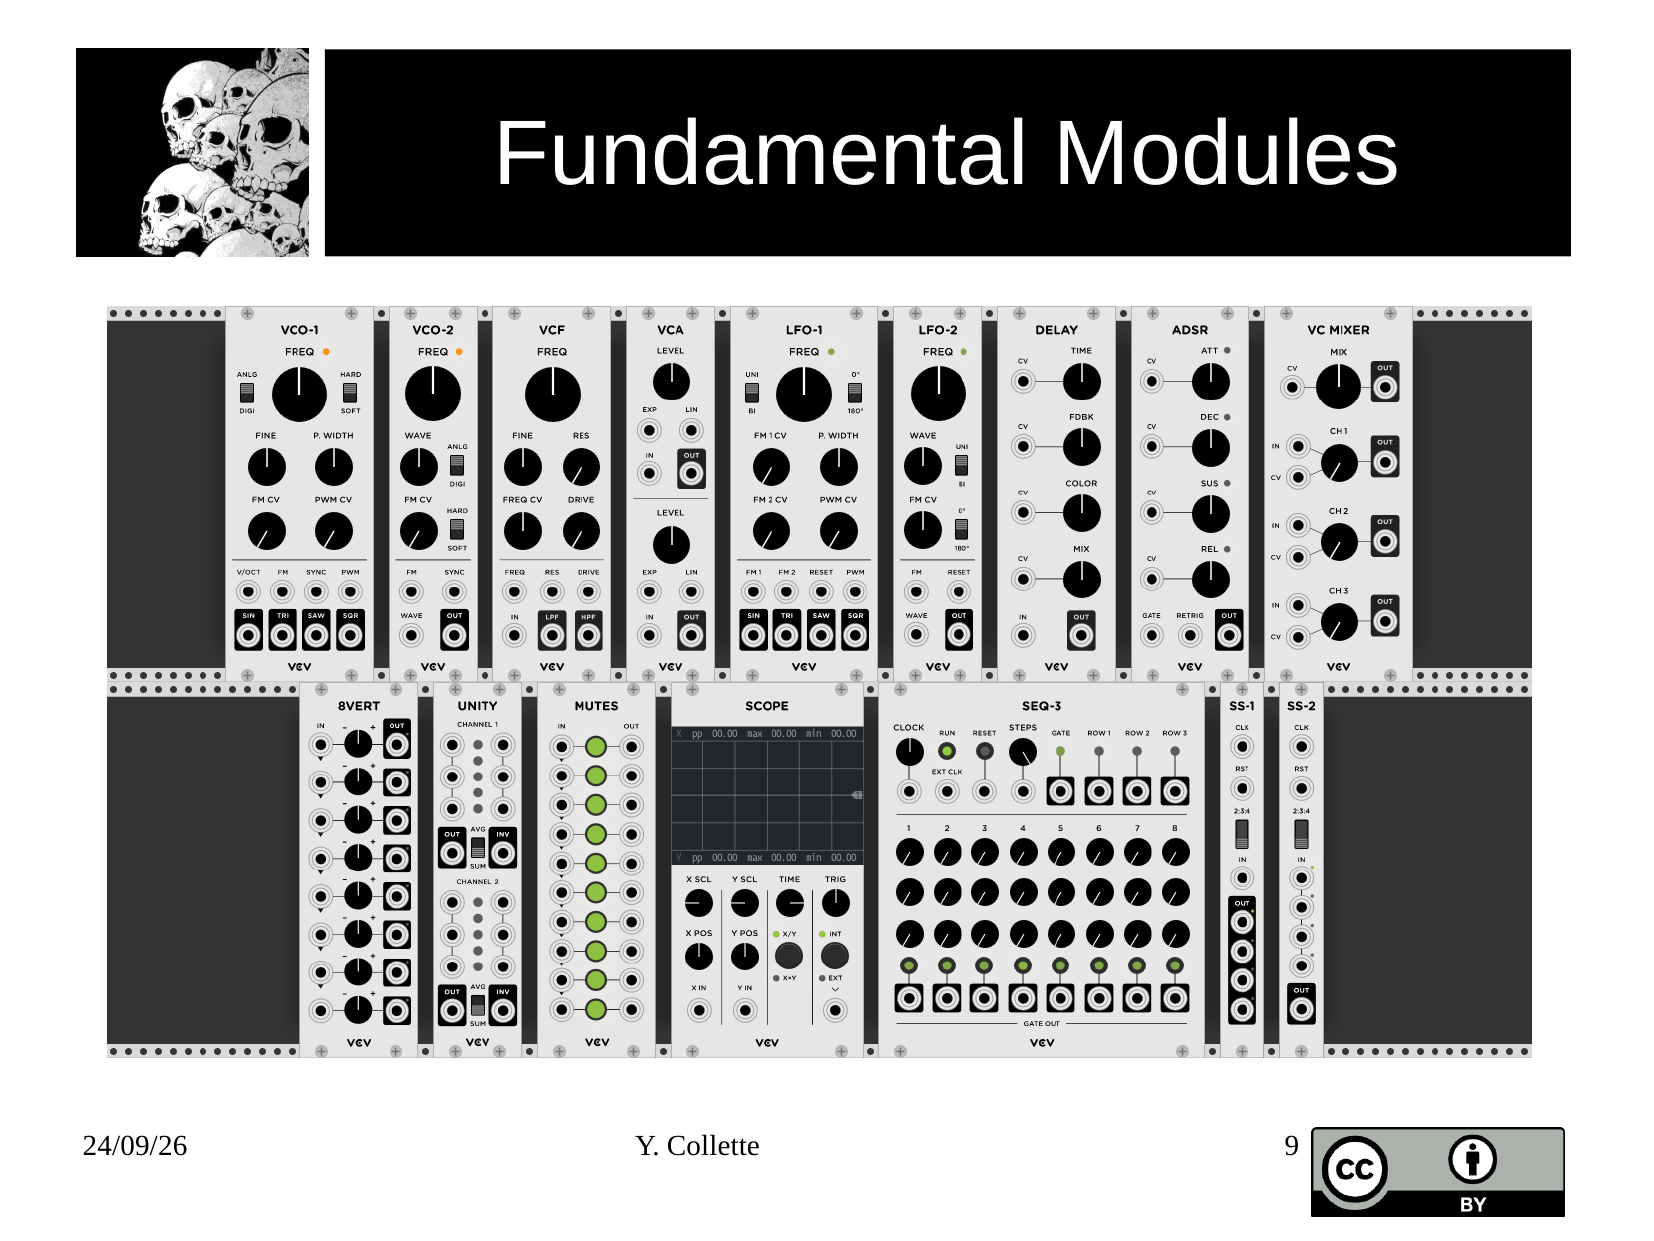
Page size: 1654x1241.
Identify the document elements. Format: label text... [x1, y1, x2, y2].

picture [107, 306, 1532, 1058]
title Fundamental Modules [324, 49, 1571, 257]
picture [1311, 1127, 1565, 1217]
picture [76, 48, 309, 257]
